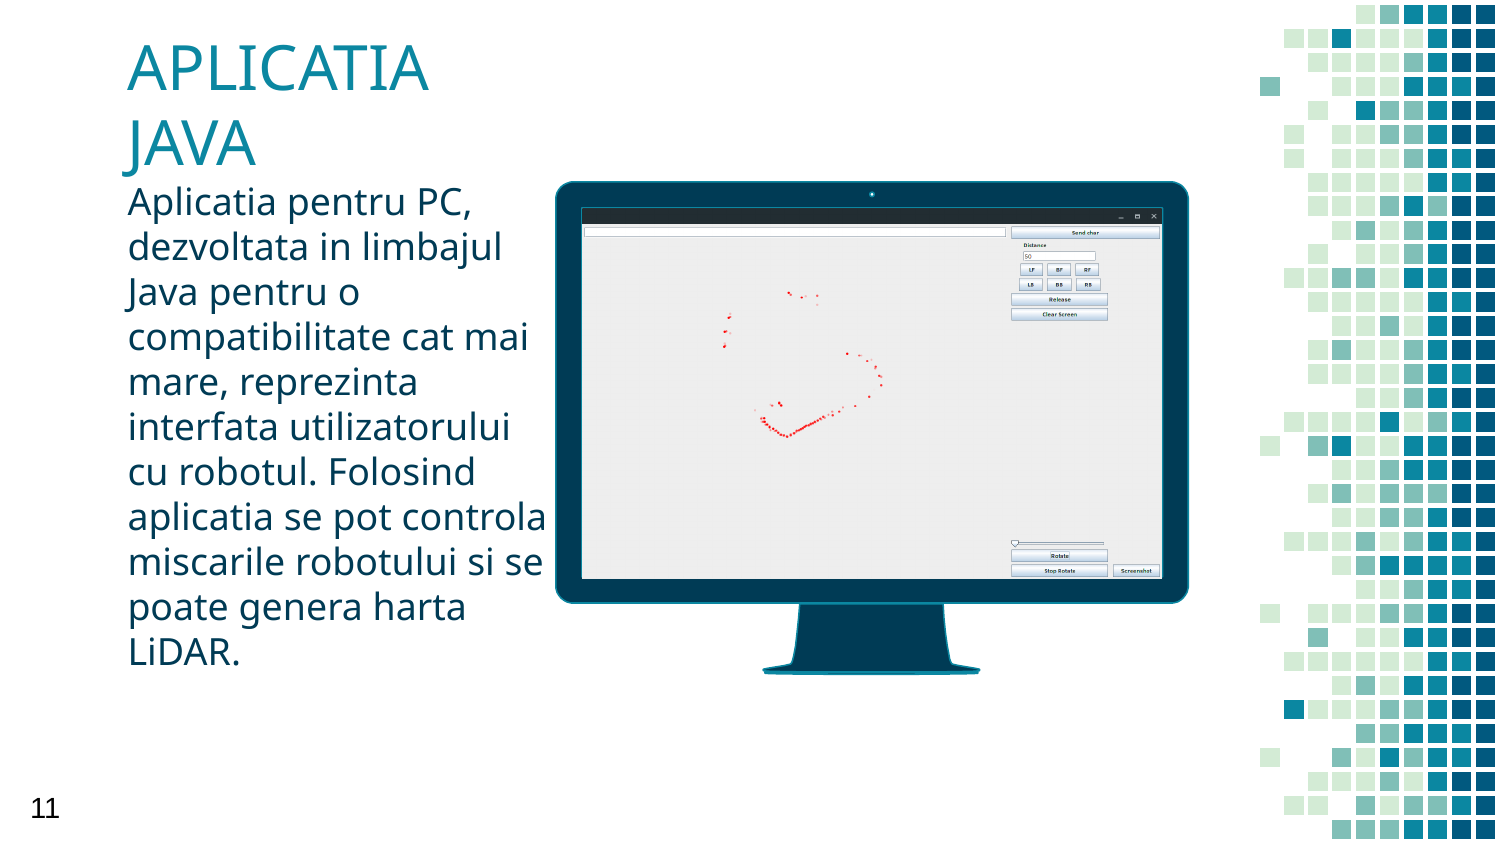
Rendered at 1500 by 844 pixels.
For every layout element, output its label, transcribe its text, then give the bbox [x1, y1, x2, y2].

slide_number <number> [15, 774, 105, 839]
picture [582, 208, 1162, 578]
list APLICATIA JAVA Aplicatia pentru PC, dezvoltata in limbajul Java pentru o compatibilitate cat mai mare, reprezinta interfata utilizatorului cu robotul. Folosind aplicatia se pot controla miscarile robotului si se poate genera harta LiDAR. [112, 137, 564, 689]
text_box [564, 181, 1189, 675]
